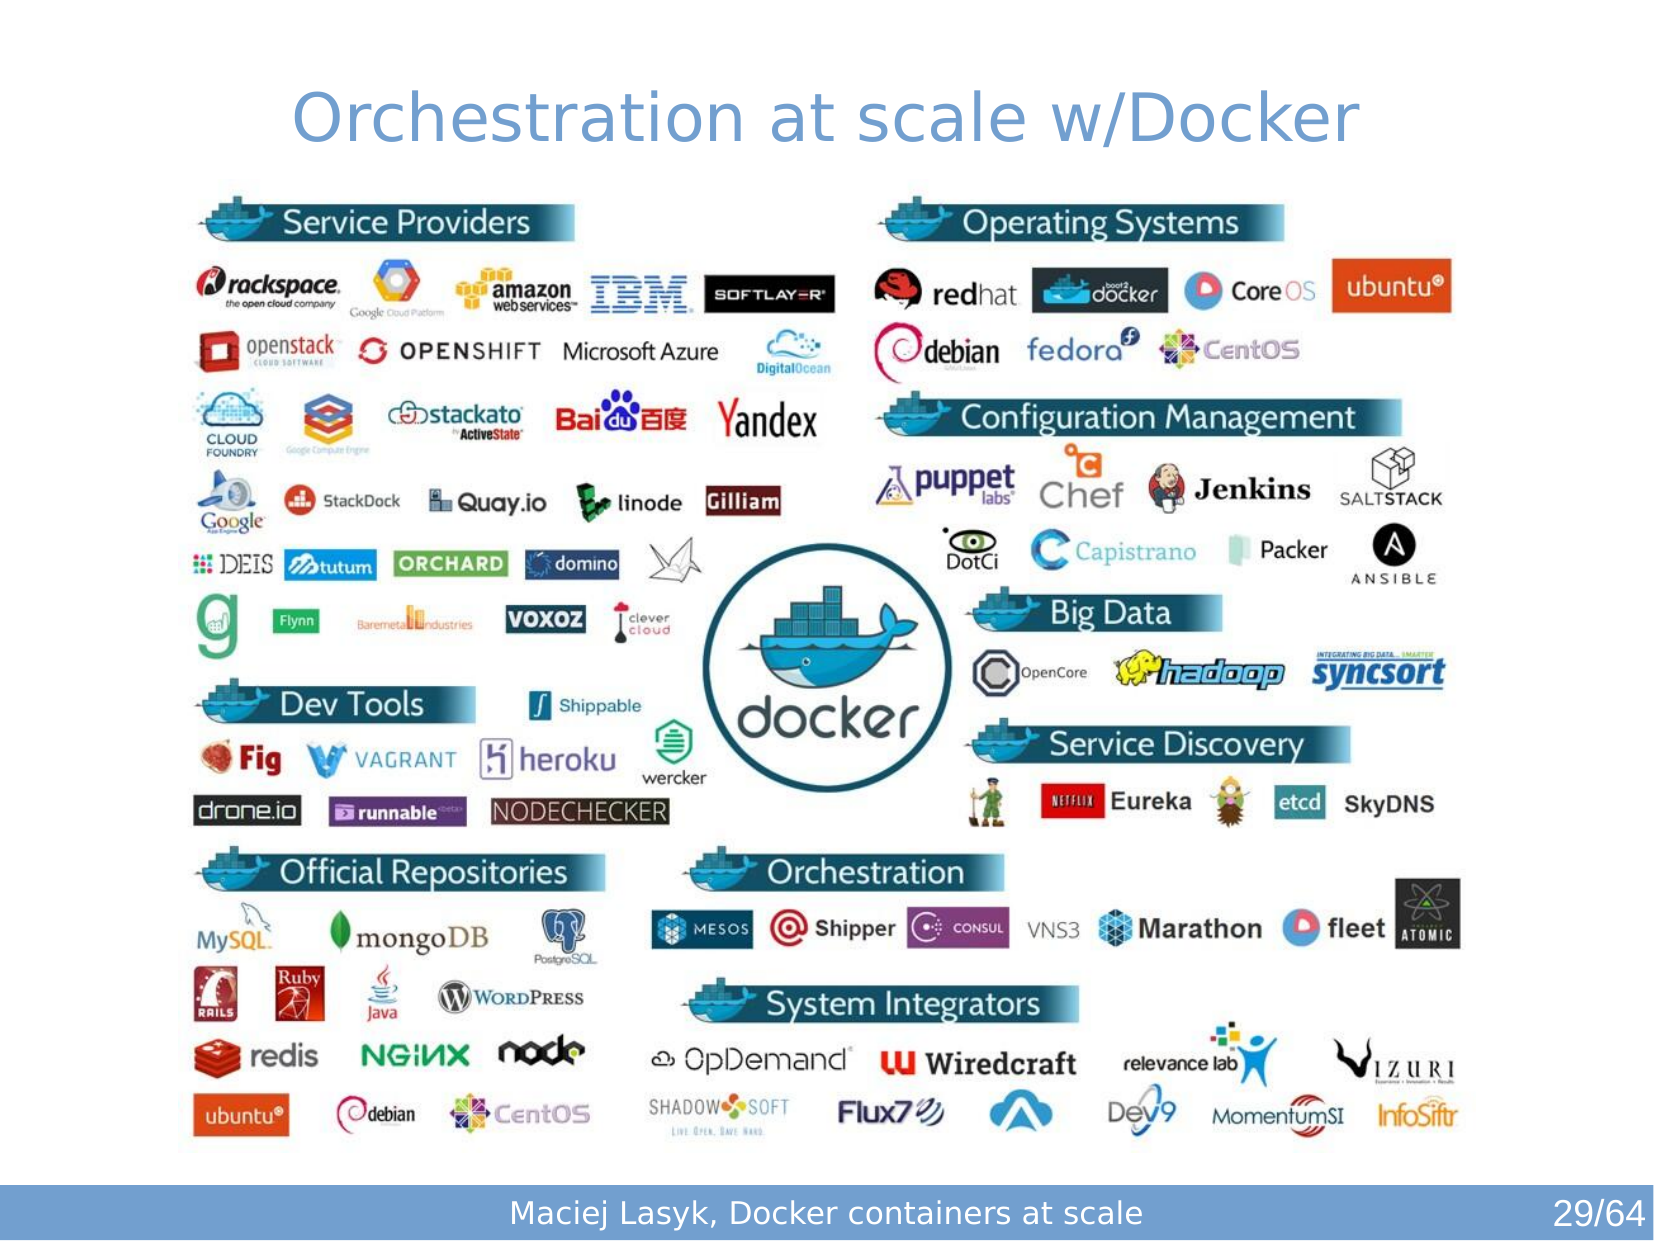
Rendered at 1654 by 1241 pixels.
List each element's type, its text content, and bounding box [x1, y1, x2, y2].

text_box [0, 1185, 1527, 1241]
text_box 29/64 [1527, 1185, 1654, 1241]
text_box Maciej Lasyk, Docker containers at scale [494, 1188, 1160, 1240]
picture [178, 179, 1476, 1153]
text_box Orchestration at scale w/Docker [277, 72, 1377, 166]
